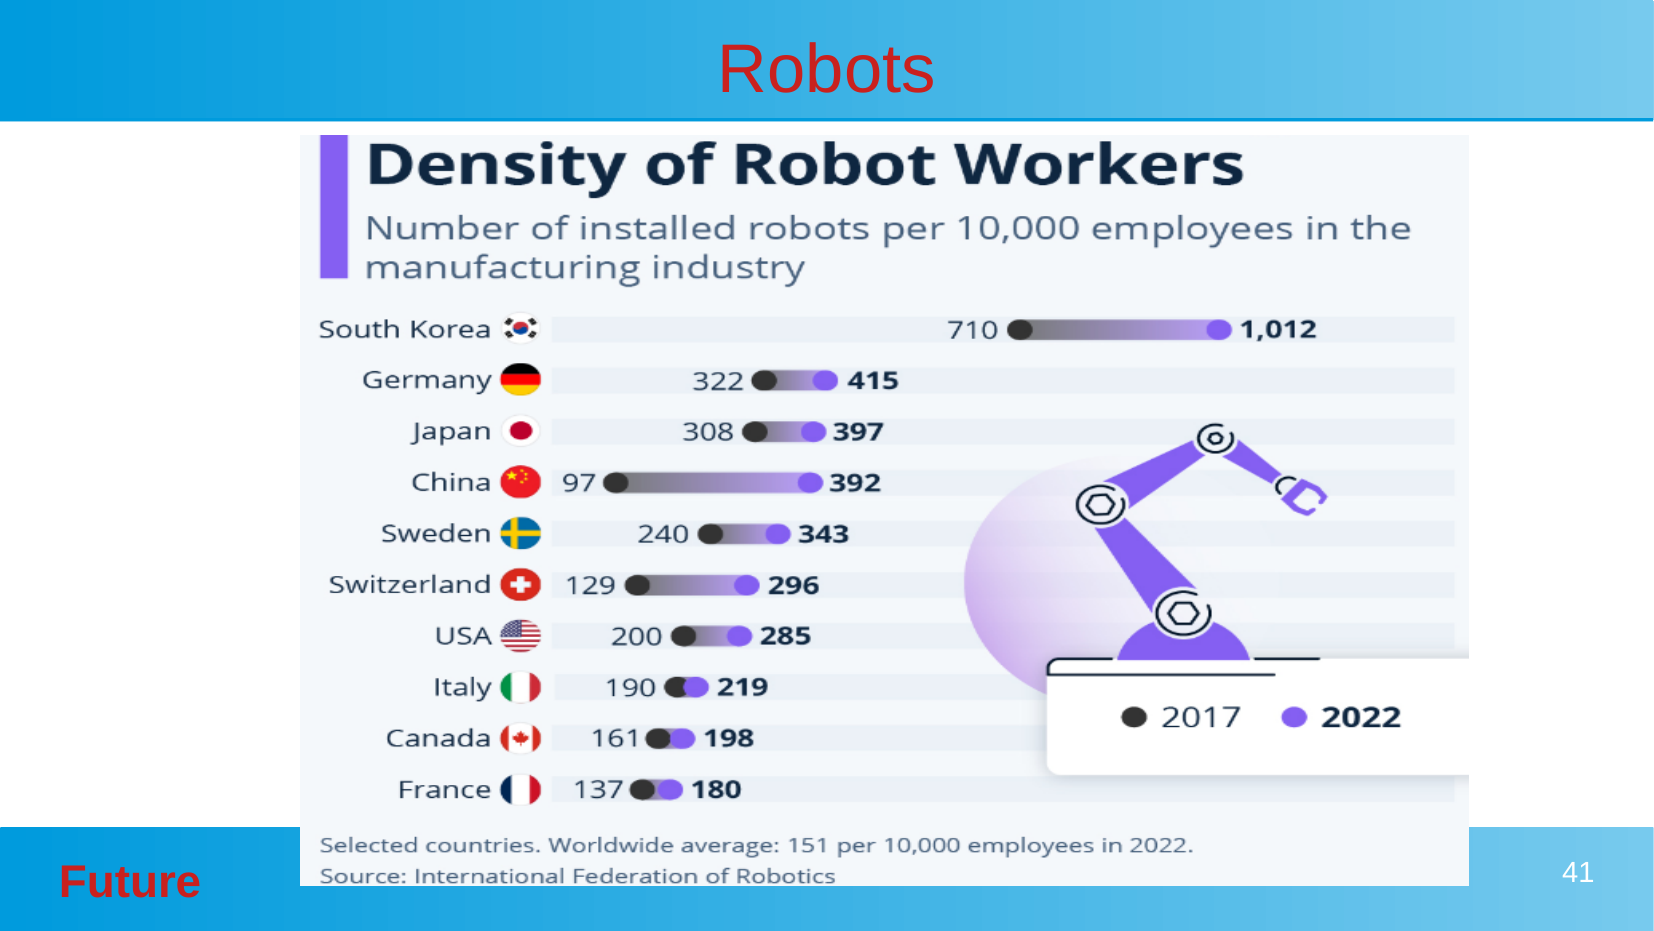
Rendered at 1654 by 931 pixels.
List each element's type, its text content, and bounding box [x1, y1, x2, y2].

picture [300, 135, 1469, 886]
title Robots [59, 29, 1595, 108]
